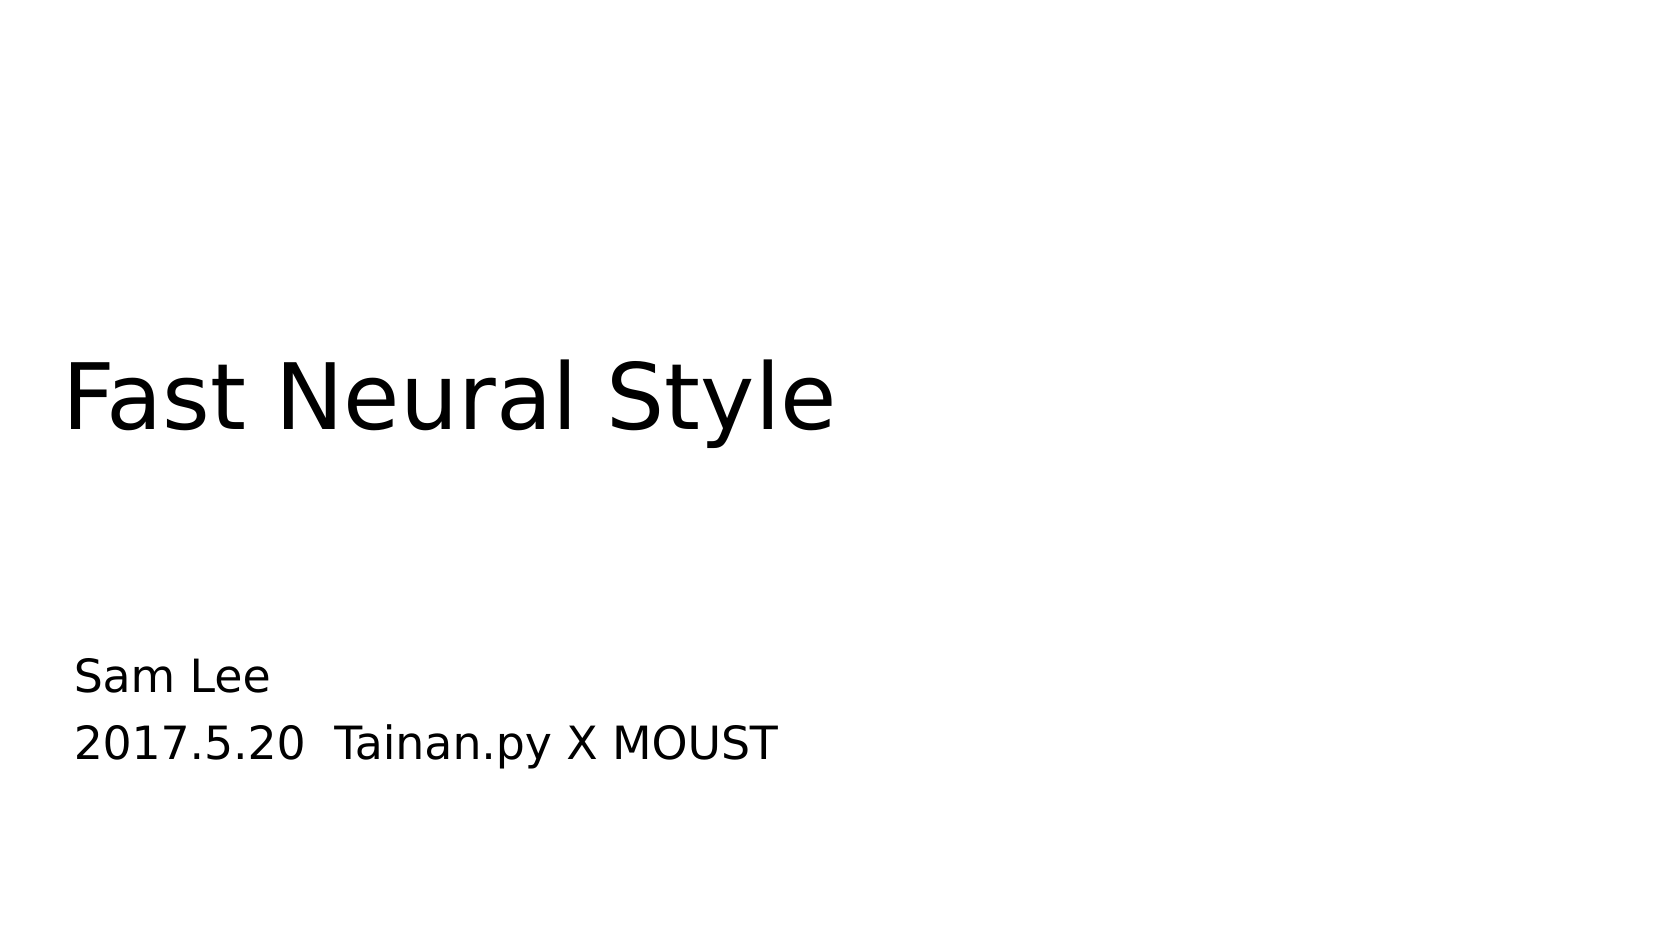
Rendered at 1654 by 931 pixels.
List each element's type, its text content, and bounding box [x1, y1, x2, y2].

text_box Fast Neural Style [47, 336, 1004, 565]
text_box 2017.5.20 Tainan.py X MOUST [59, 709, 794, 778]
text_box Sam Lee [59, 642, 733, 709]
